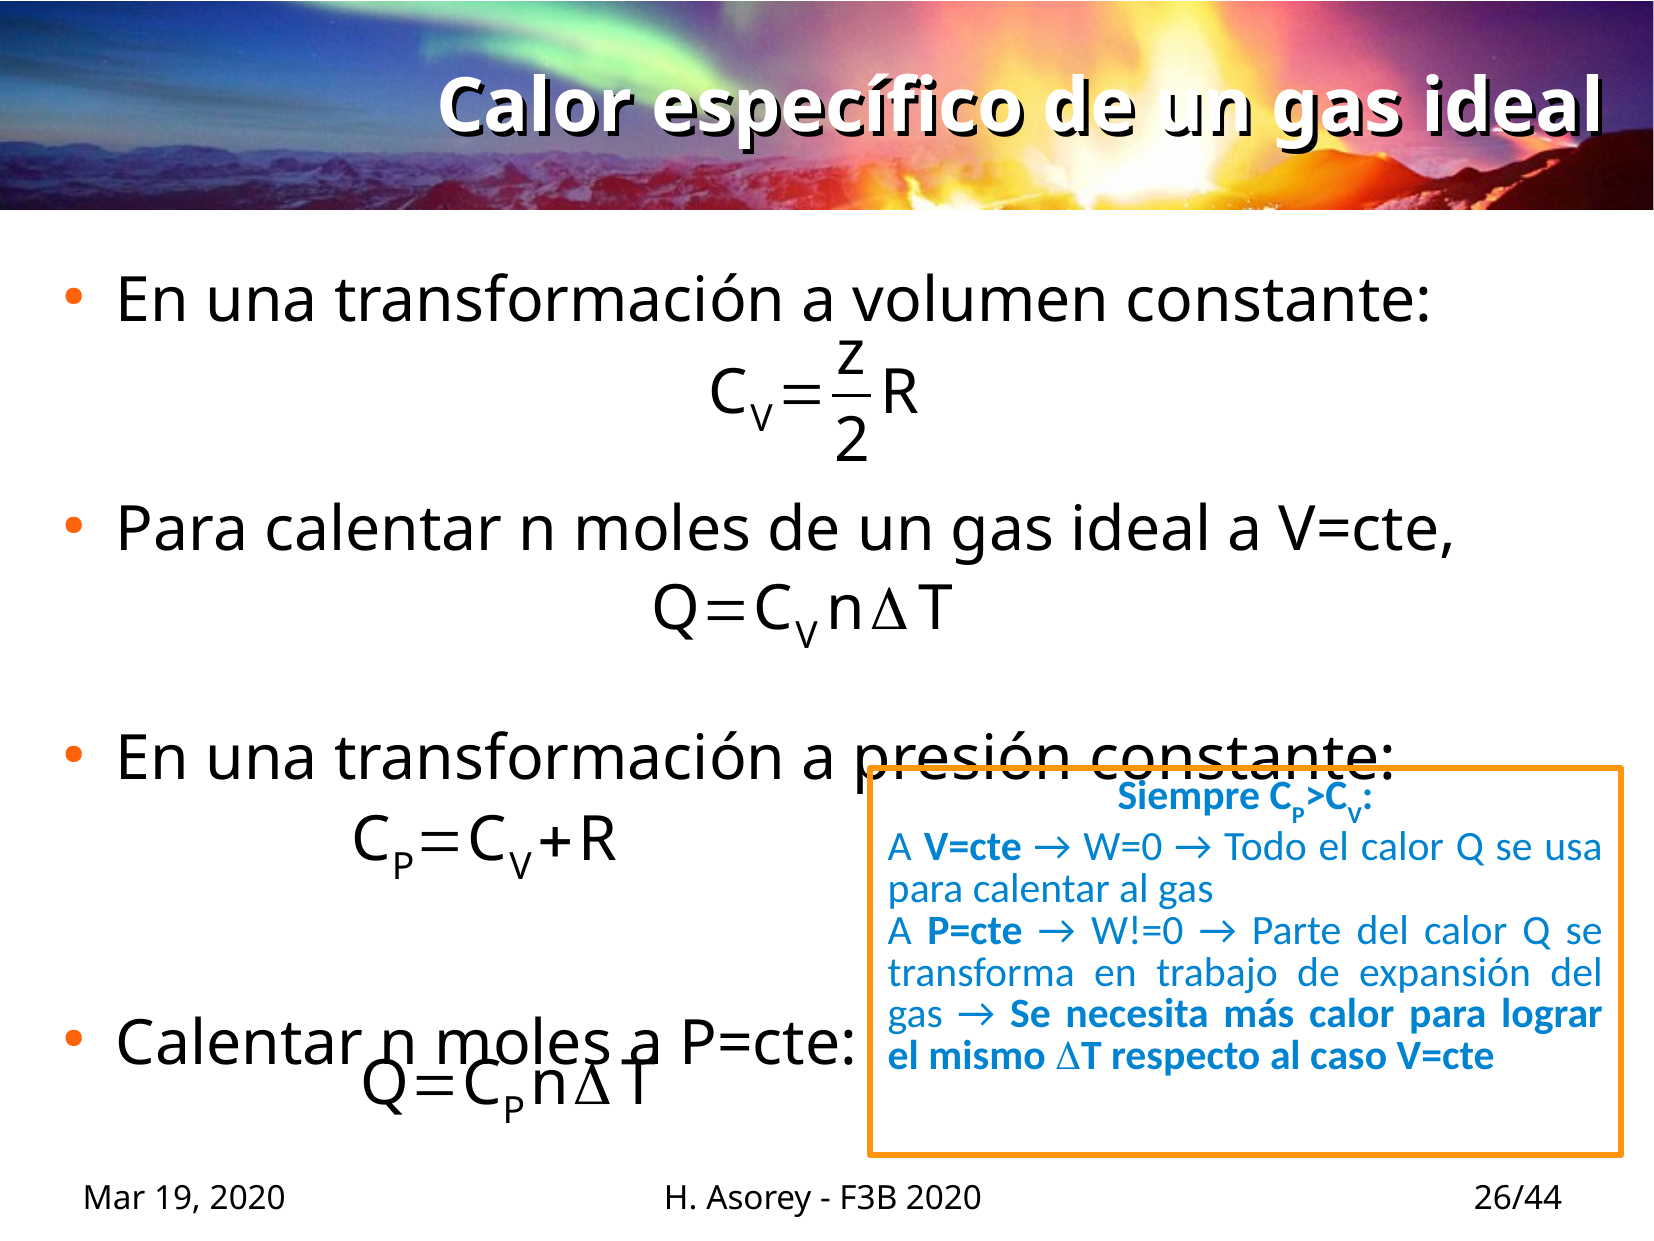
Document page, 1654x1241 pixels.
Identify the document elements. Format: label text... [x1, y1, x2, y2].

chart [353, 1044, 664, 1132]
chart [345, 800, 624, 888]
title Calor específico de un gas ideal [45, 15, 1606, 191]
text_box Siempre CP>CV: A V=cte → W=0 → Todo el calor Q se usa para calentar al gas A P=cte → W!=0 → Parte del calor Q se transforma en trabajo de expansión del gas → Se necesita más calor para lograr el mismo DT respecto al caso V=cte [870, 768, 1621, 1156]
chart [701, 315, 926, 477]
list En una transformación a volumen constante: Para calentar n moles de un gas ideal a V=cte, En una transformación a presión constante: Calentar n moles a P=cte: [45, 255, 1606, 1156]
chart [645, 570, 961, 658]
picture [0, 1, 1654, 210]
